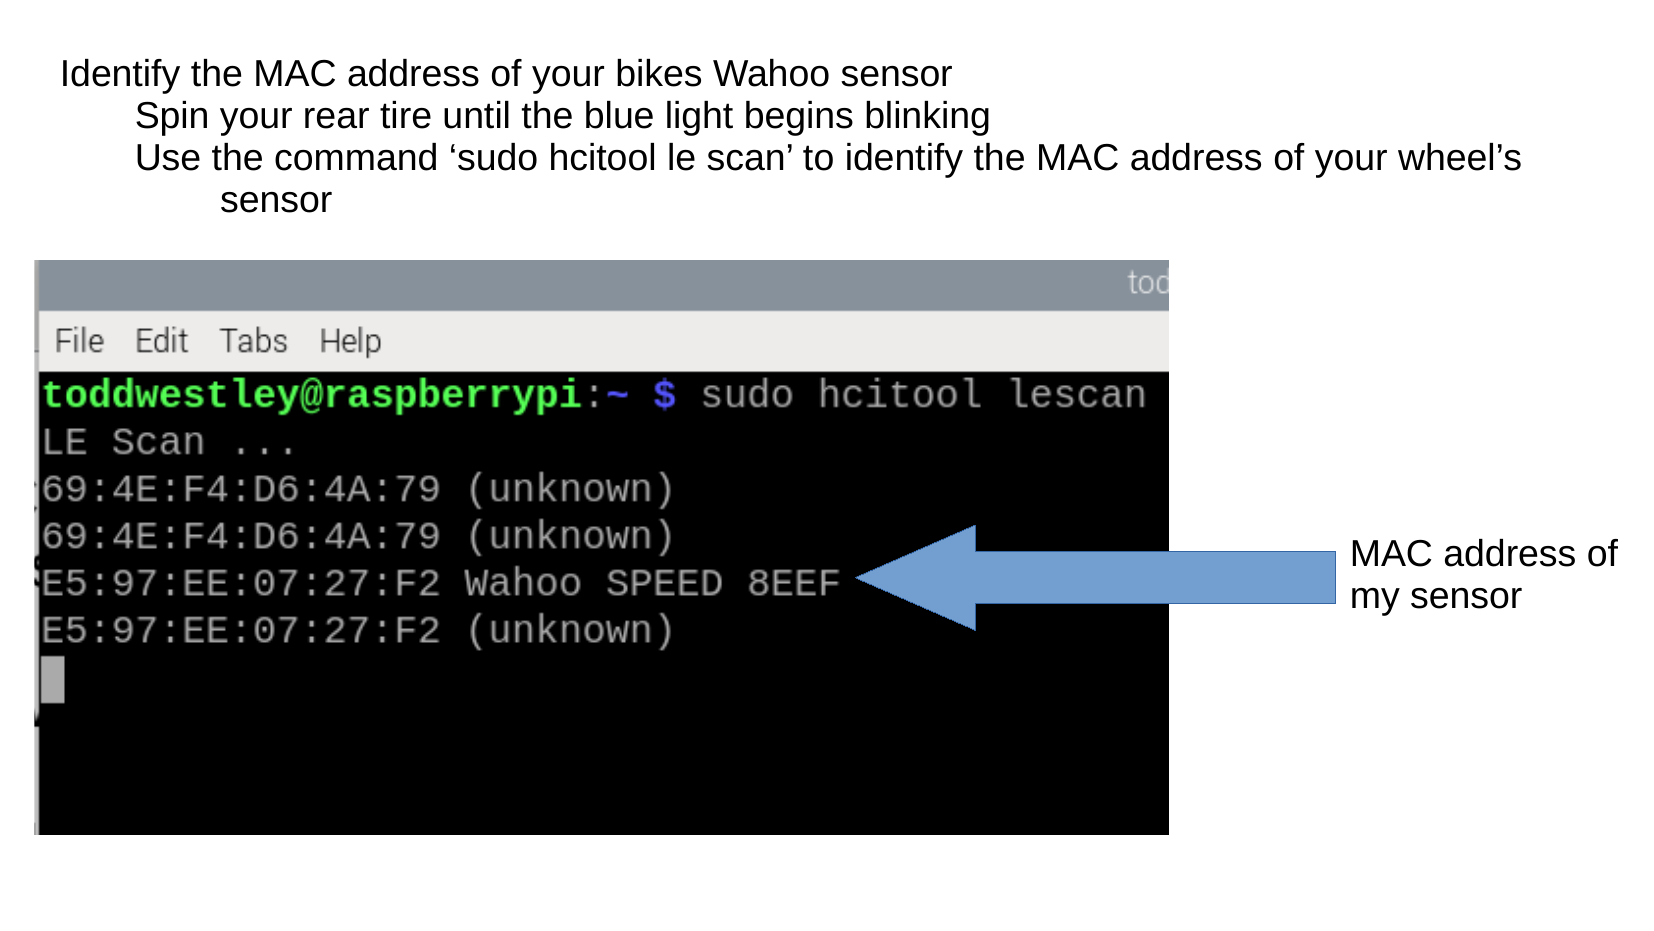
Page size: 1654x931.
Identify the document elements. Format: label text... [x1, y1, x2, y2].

text_box MAC address of my sensor [1335, 525, 1654, 624]
picture [34, 260, 1169, 835]
text_box [855, 525, 1335, 631]
text_box Identify the MAC address of your bikes Wahoo sensor Spin your rear tire until the blue light begins blinking Use the command ‘sudo hcitool le scan’ to identify the MAC address of your wheel’s sensor [45, 45, 1621, 228]
